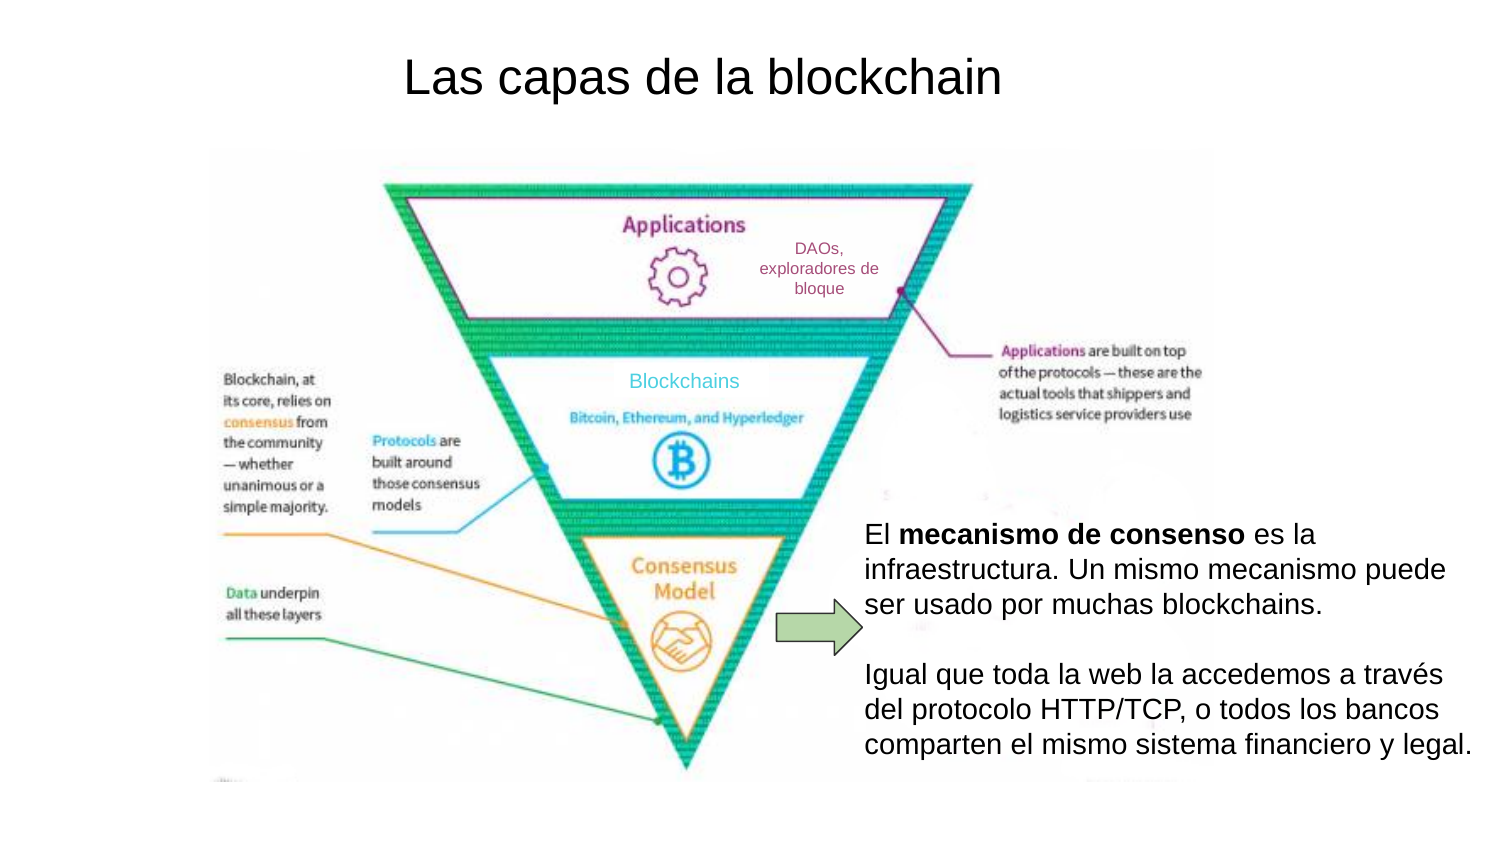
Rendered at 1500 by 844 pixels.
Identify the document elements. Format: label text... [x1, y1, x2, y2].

picture [1037, 676, 1044, 682]
picture [1161, 676, 1168, 682]
text_box Las capas de la blockchain [388, 29, 1214, 148]
picture [892, 671, 900, 682]
text_box DAOs, exploradores de bloque [734, 222, 905, 279]
picture [1005, 671, 1013, 682]
text_box [776, 599, 863, 656]
text_box El mecanismo de consenso es la infraestructura. Un mismo mecanismo puede ser usado por muchas blockchains. Igual que toda la web la accedemos a través del protocolo HTTP/TCP, o todos los bancos comparten el mismo sistema financiero y legal. [849, 500, 1492, 671]
picture [1131, 671, 1138, 682]
picture [908, 676, 915, 682]
text_box Blockchains [614, 362, 770, 398]
picture [939, 671, 947, 682]
picture [956, 671, 964, 682]
picture [1068, 676, 1075, 682]
picture [1185, 676, 1192, 682]
picture [209, 148, 1214, 782]
picture [1101, 671, 1106, 681]
picture [1021, 671, 1029, 682]
picture [1091, 671, 1096, 681]
